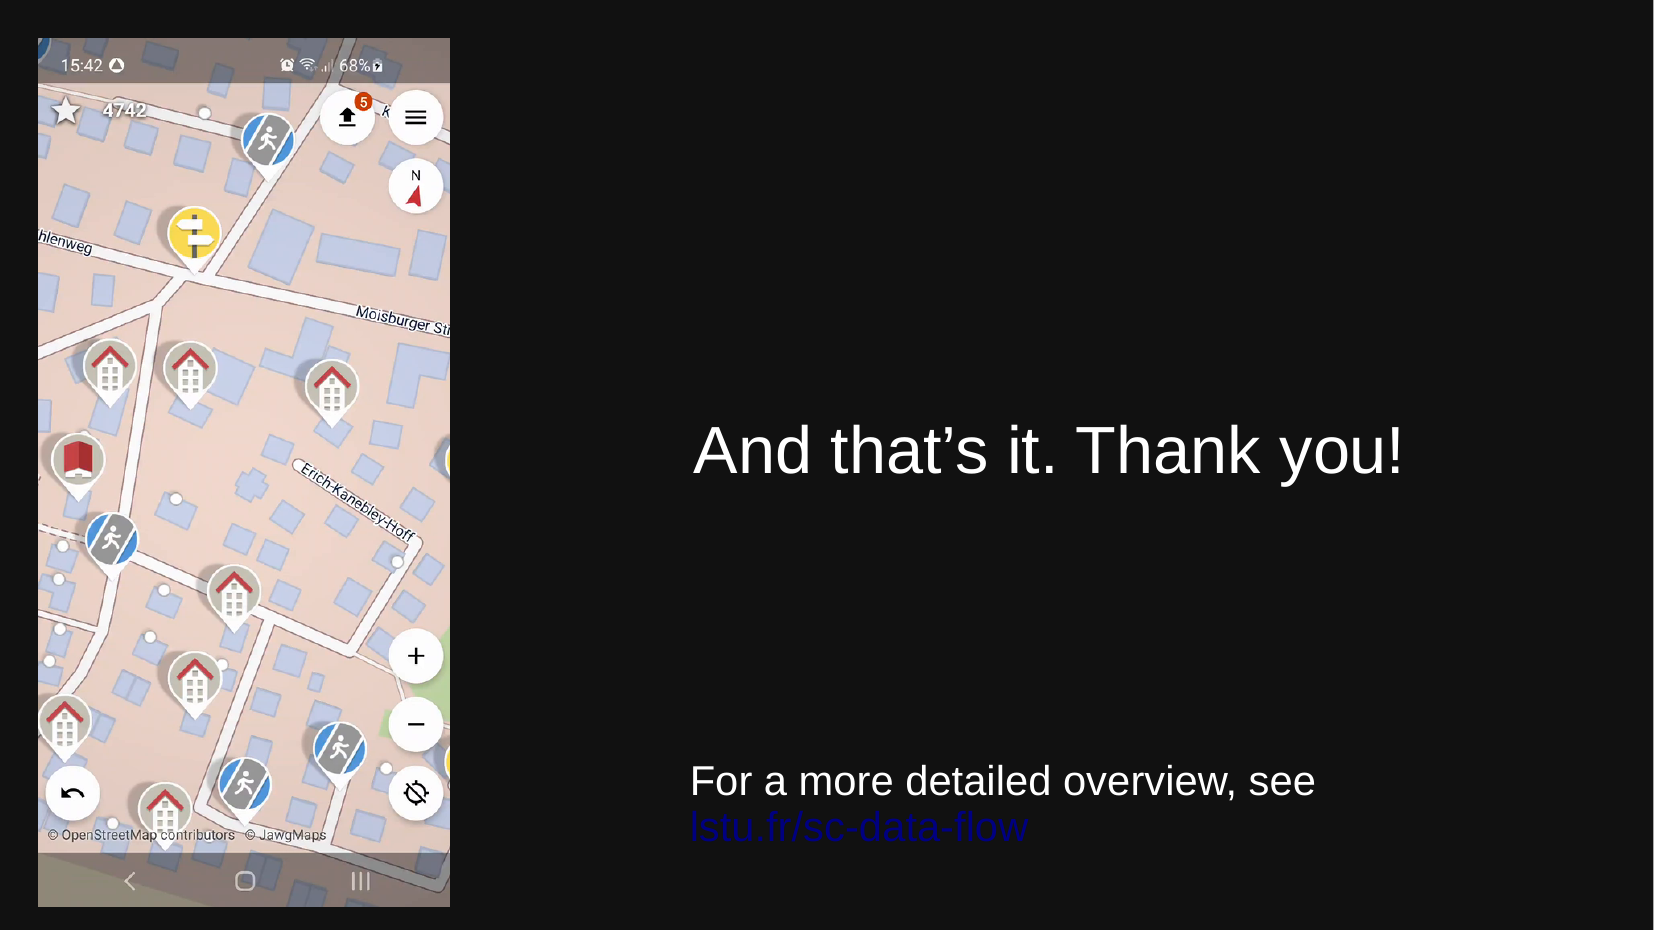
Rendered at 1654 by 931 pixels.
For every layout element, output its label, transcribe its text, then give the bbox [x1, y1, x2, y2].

text_box For a more detailed overview, see lstu.fr/sc-data-flow [675, 750, 1426, 858]
text_box [37, 37, 451, 908]
subtitle And that’s it. Thank you! [675, 300, 1426, 601]
